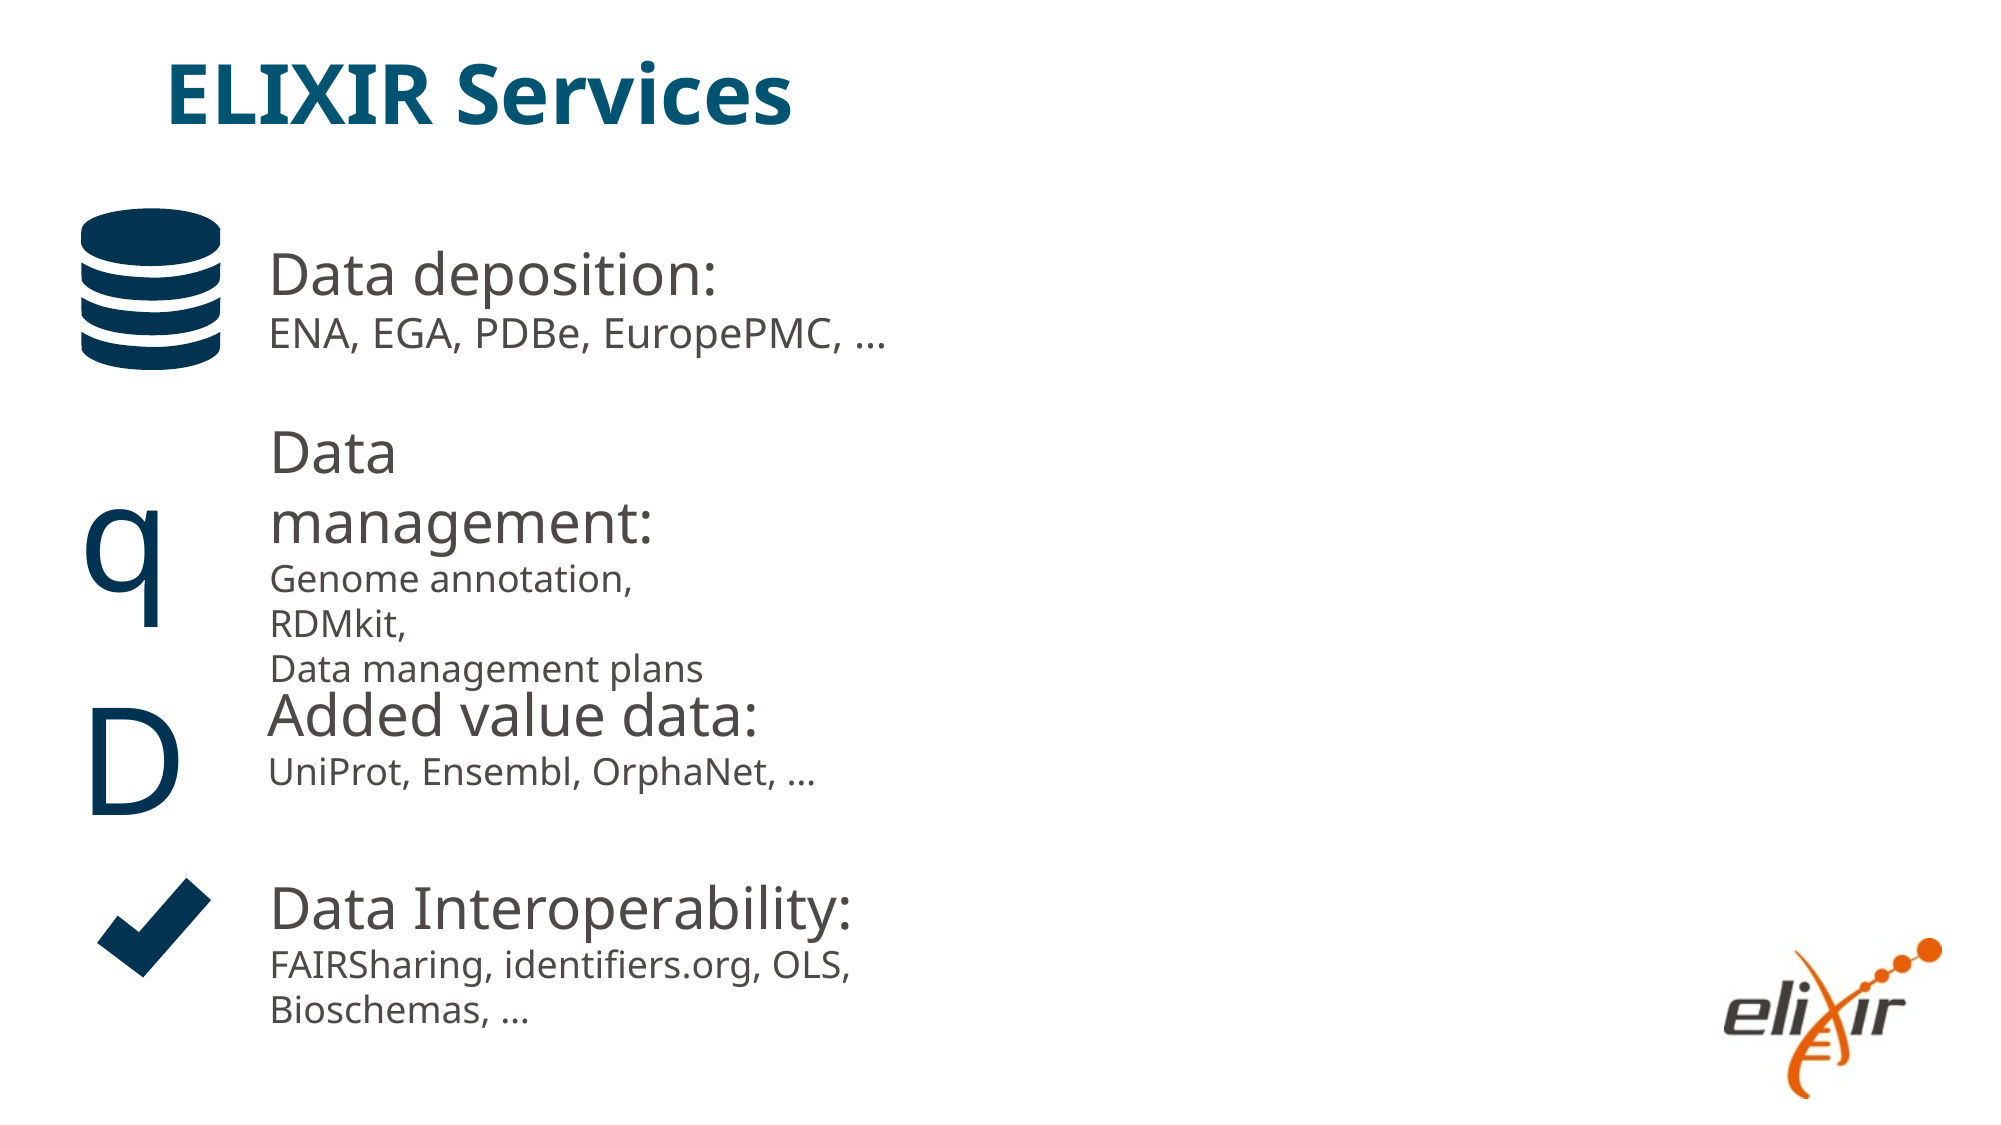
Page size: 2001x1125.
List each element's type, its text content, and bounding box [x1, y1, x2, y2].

text_box Added value data: UniProt, Ensembl, OrphaNet, … [252, 670, 917, 801]
text_box Data management: Genome annotation, RDMkit, Data management plans [254, 407, 783, 670]
text_box q [63, 423, 244, 591]
text_box Data deposition: ENA, EGA, PDBe, EuropePMC, … [253, 229, 1283, 410]
picture [1724, 938, 1942, 1099]
picture [54, 188, 253, 390]
text_box Data Interoperability: FAIRSharing, identifiers.org, OLS, Bioschemas, … [254, 863, 1079, 1039]
title ELIXIR Services [164, 41, 1503, 136]
text_box D [63, 648, 244, 815]
picture [77, 838, 230, 1020]
